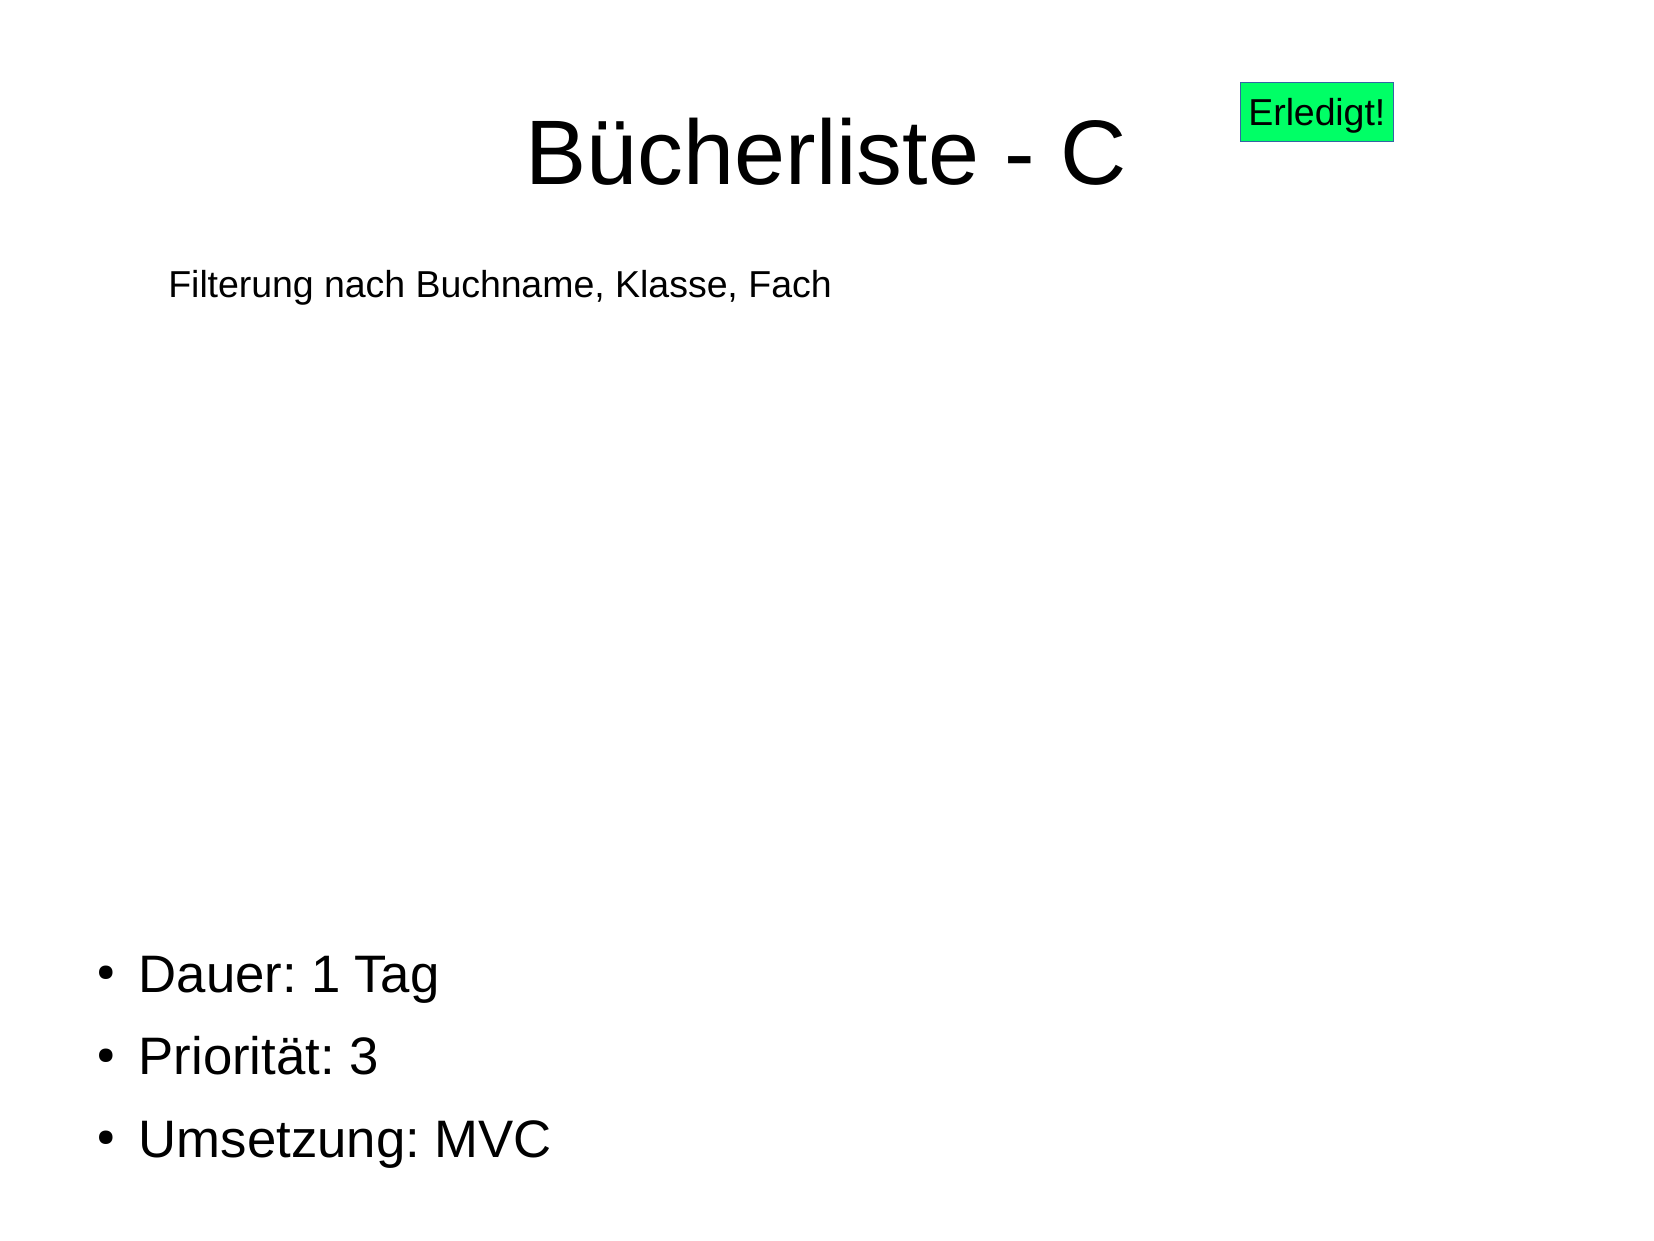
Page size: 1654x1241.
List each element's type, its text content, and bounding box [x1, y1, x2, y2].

title Bücherliste - C [82, 49, 1571, 257]
text_box Filterung nach Buchname, Klasse, Fach [153, 256, 1134, 314]
list Dauer: 1 Tag Priorität: 3 Umsetzung: MVC [82, 944, 1571, 1170]
text_box Erledigt! [1240, 82, 1394, 142]
